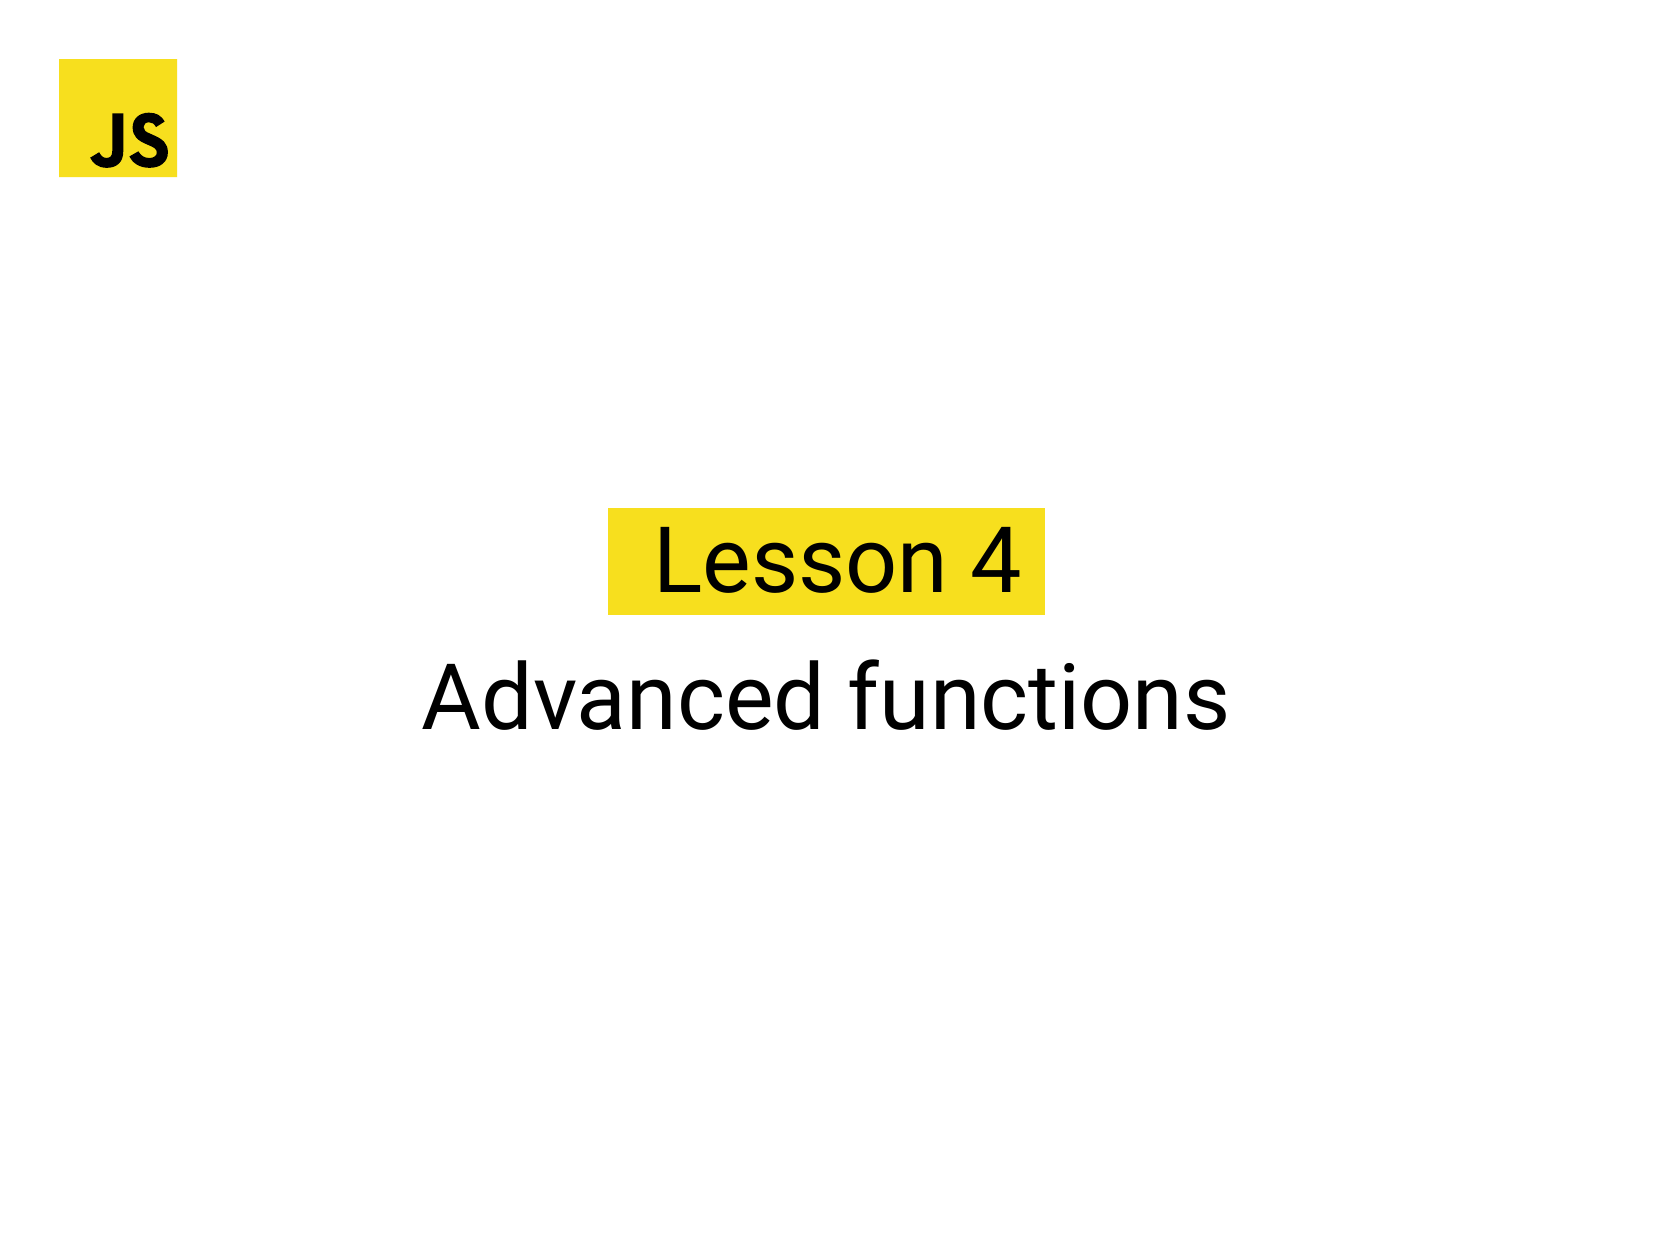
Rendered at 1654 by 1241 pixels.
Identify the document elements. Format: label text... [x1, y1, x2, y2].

list Lesson 4 Advanced functions [82, 507, 1571, 956]
